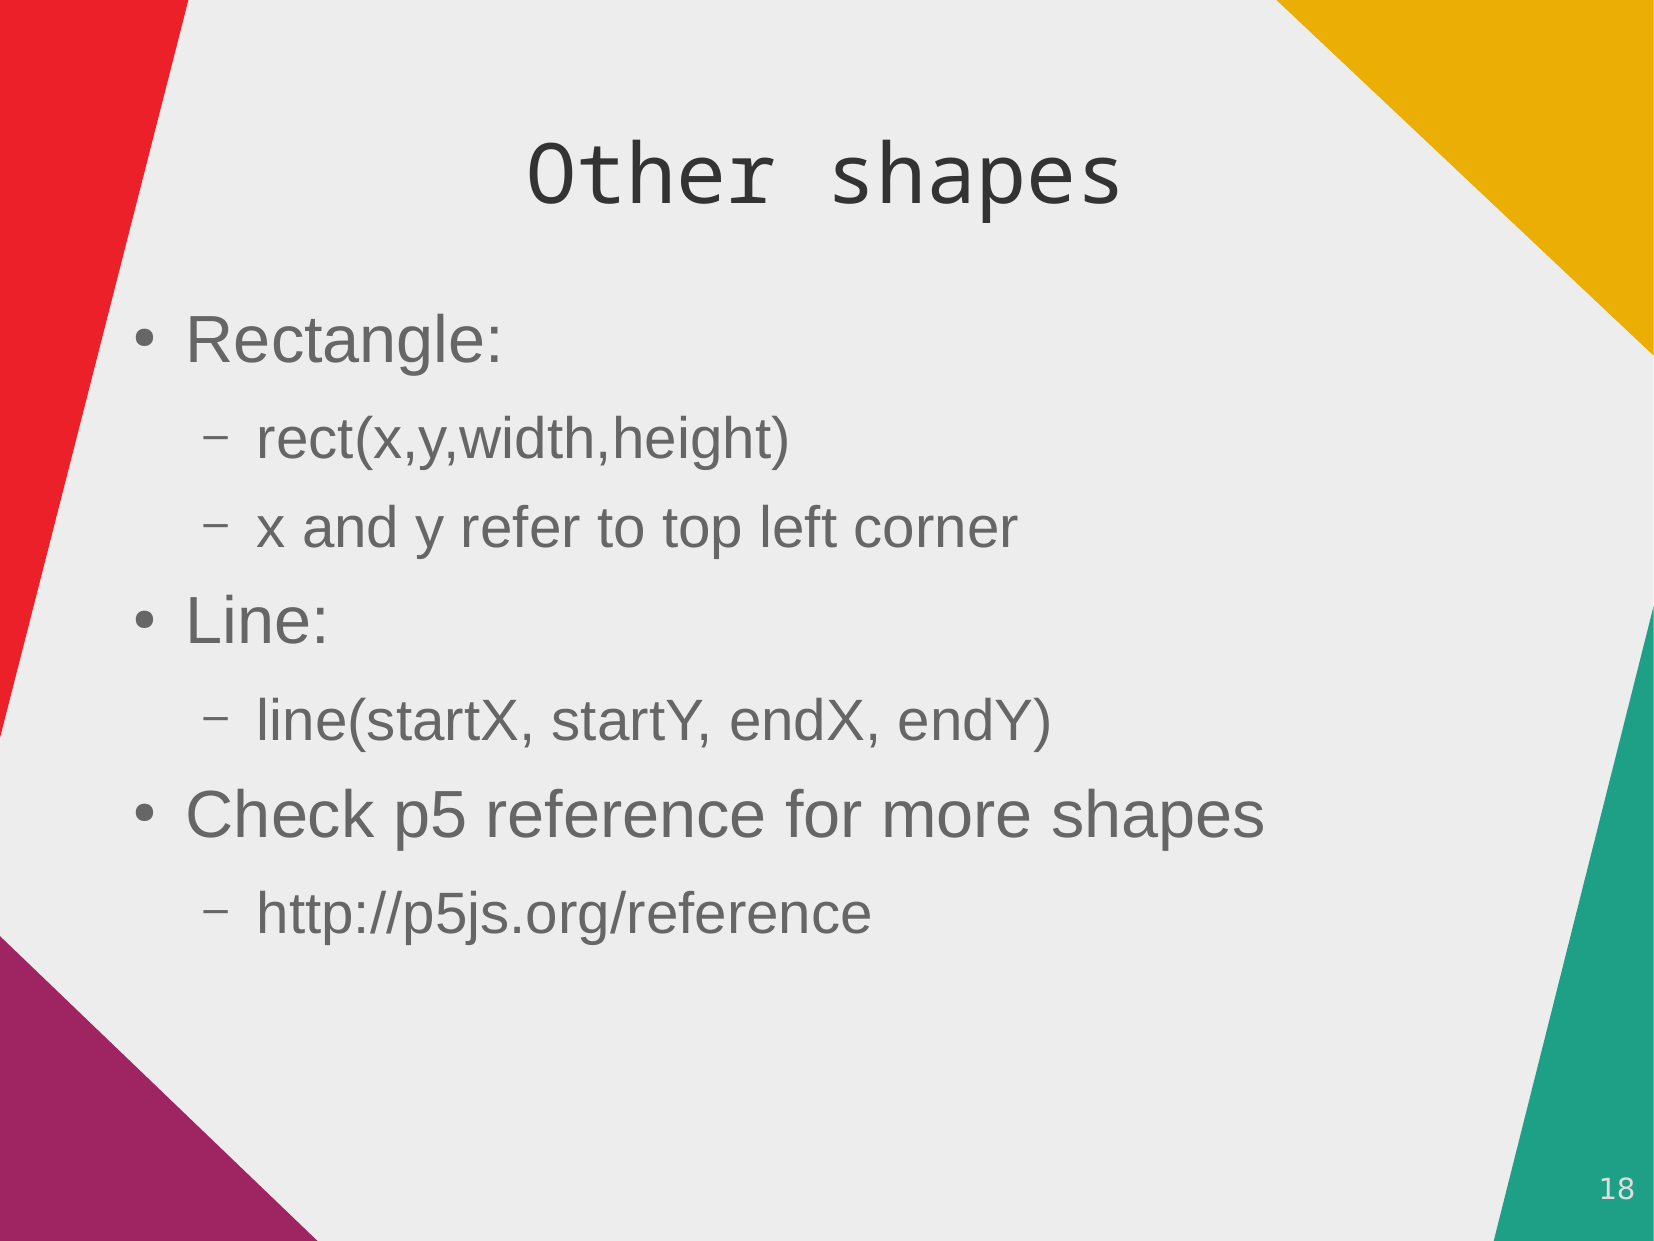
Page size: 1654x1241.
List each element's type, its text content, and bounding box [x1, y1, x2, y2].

title Other shapes [114, 73, 1539, 271]
list Rectangle: rect(x,y,width,height) x and y refer to top left corner Line: line(startX, startY, endX, endY) Check p5 reference for more shapes http://p5js.org/reference [114, 302, 1539, 1033]
